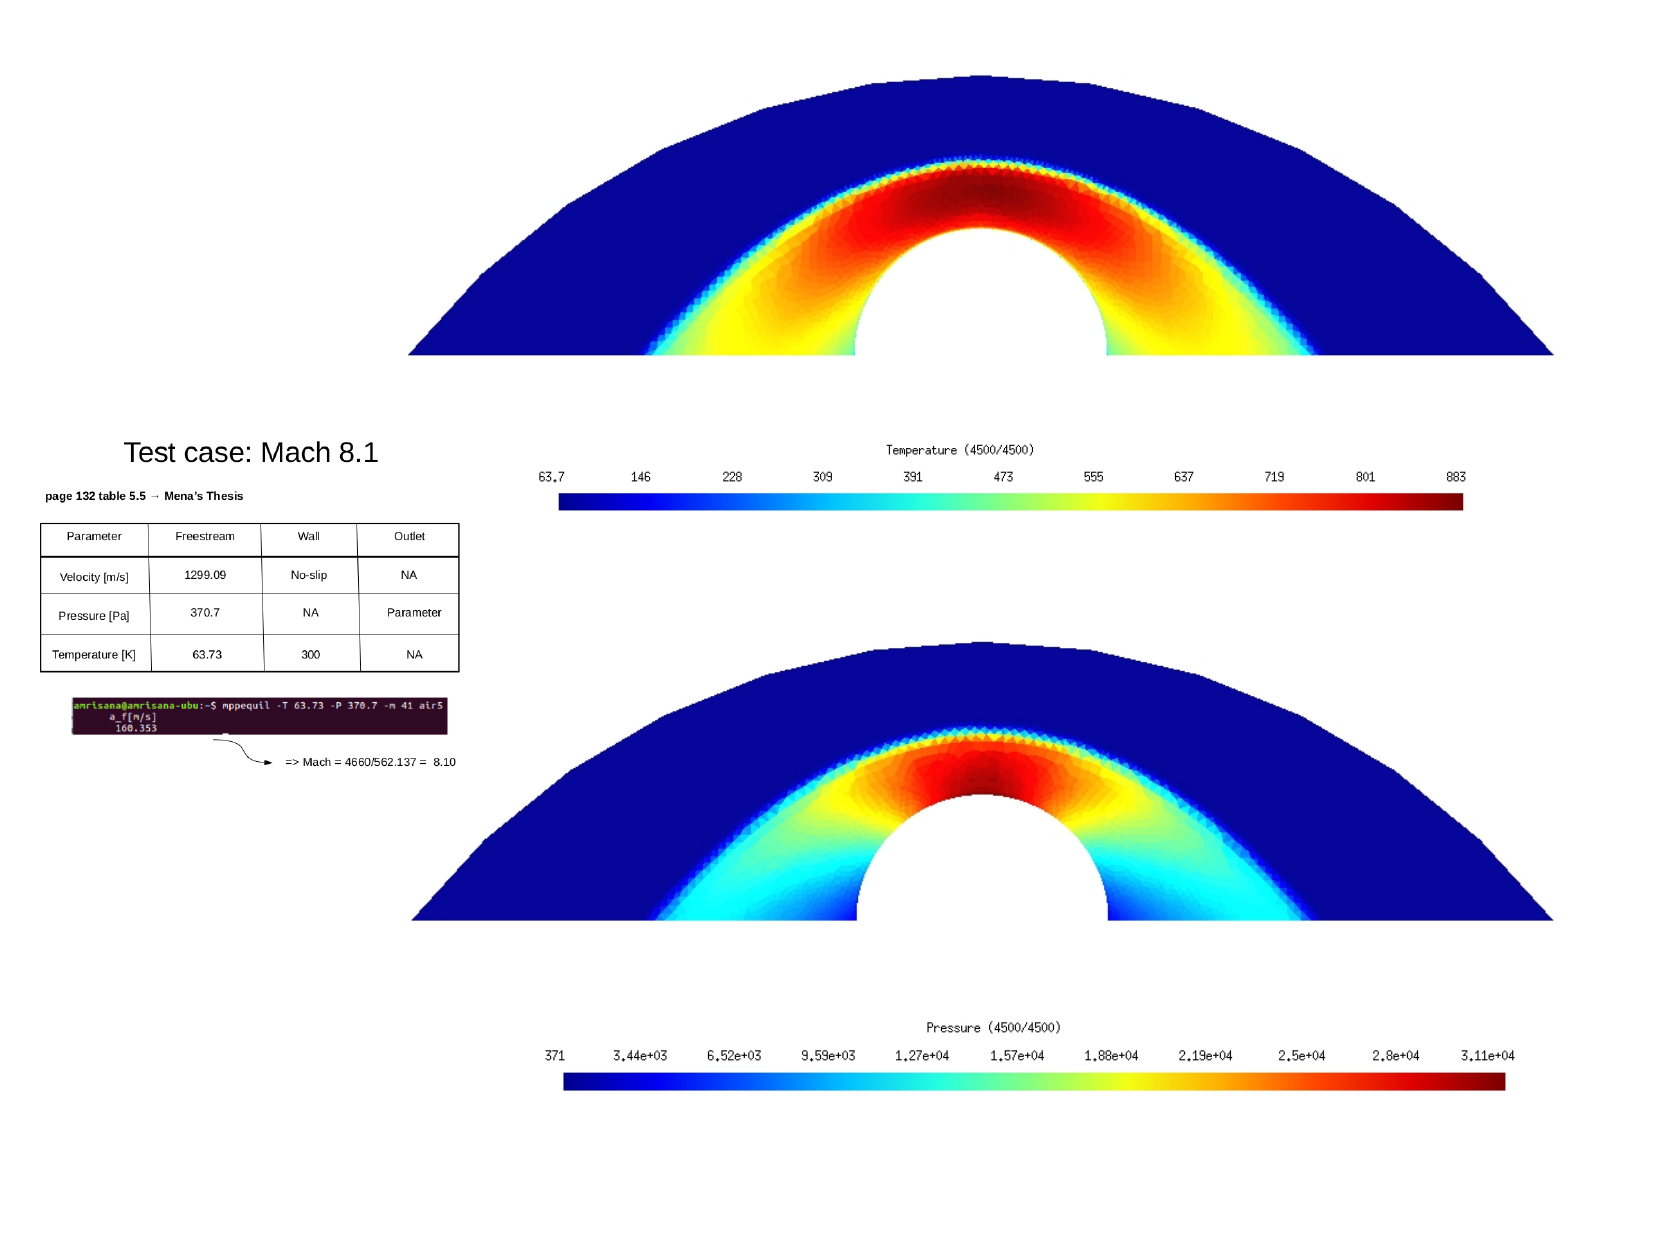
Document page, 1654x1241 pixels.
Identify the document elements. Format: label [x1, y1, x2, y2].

picture [11, 57, 1636, 1113]
